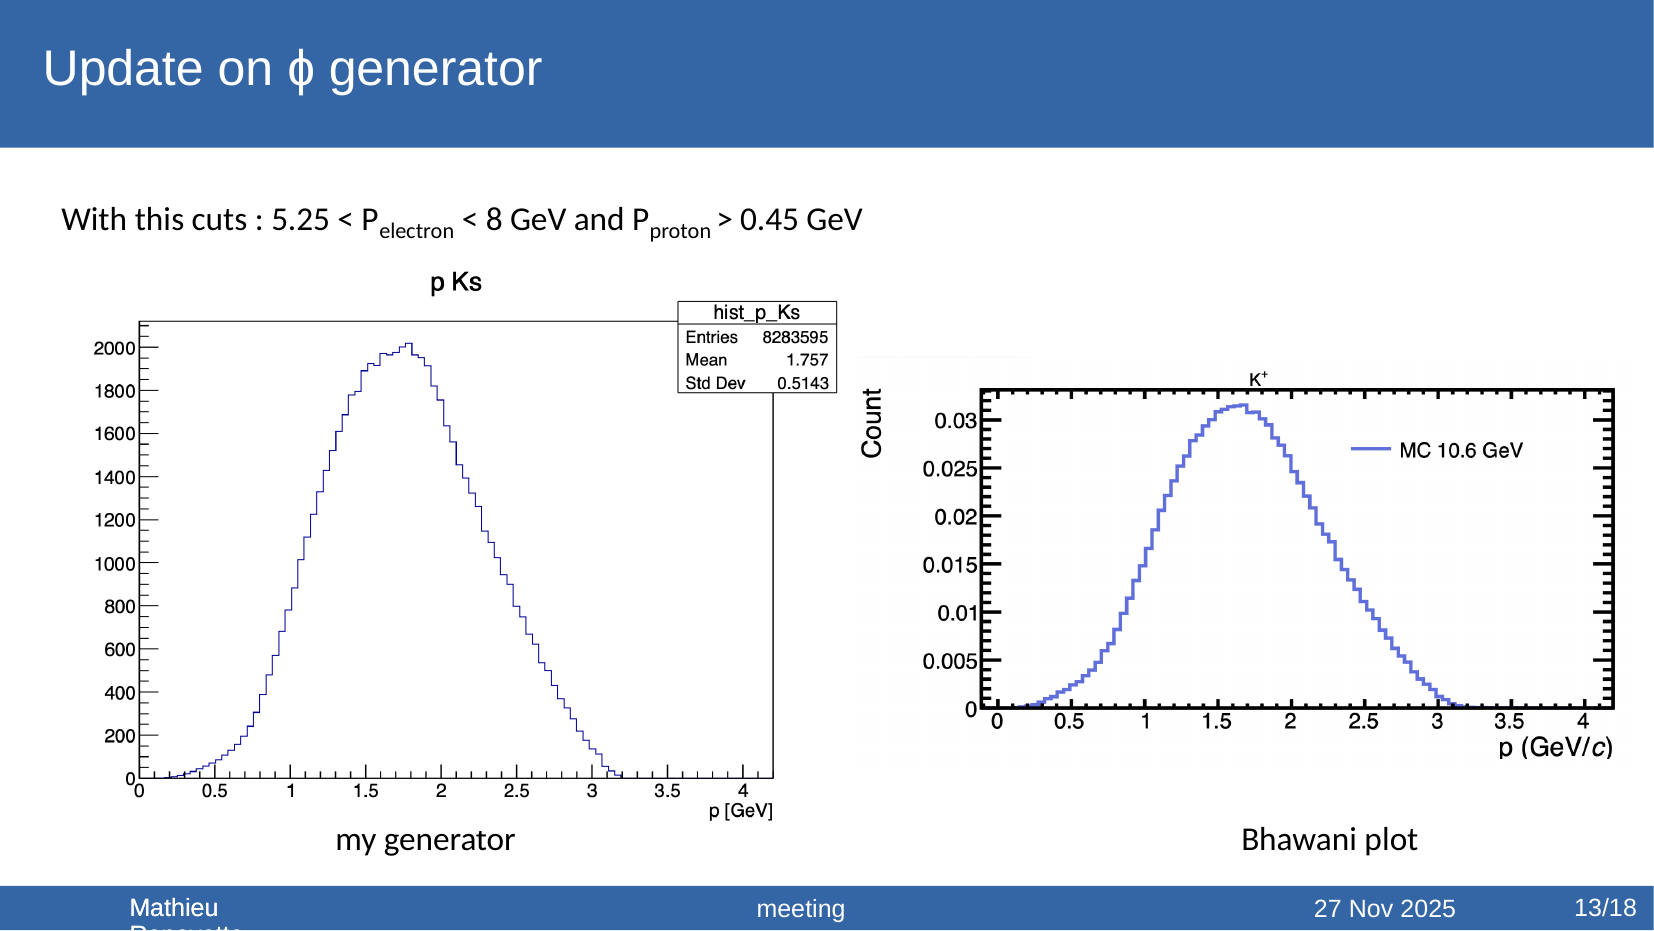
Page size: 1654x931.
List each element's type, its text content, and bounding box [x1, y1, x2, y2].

text_box 13/18 [1559, 885, 1654, 930]
text_box meeting [734, 887, 953, 931]
text_box Update on ɸ generator [27, 32, 886, 106]
text_box With this cuts : 5.25 < Pelectron < 8 GeV and Pproton > 0.45 GeV [46, 189, 895, 246]
text_box [226, 885, 1654, 931]
text_box [0, 0, 1654, 148]
text_box Bhawani plot [1226, 809, 1436, 865]
text_box Mathieu Ronayette [114, 885, 355, 929]
picture [64, 266, 1634, 831]
text_box [0, 885, 131, 931]
text_box 27 Nov 2025 [1299, 887, 1536, 931]
text_box my generator [320, 831, 535, 865]
